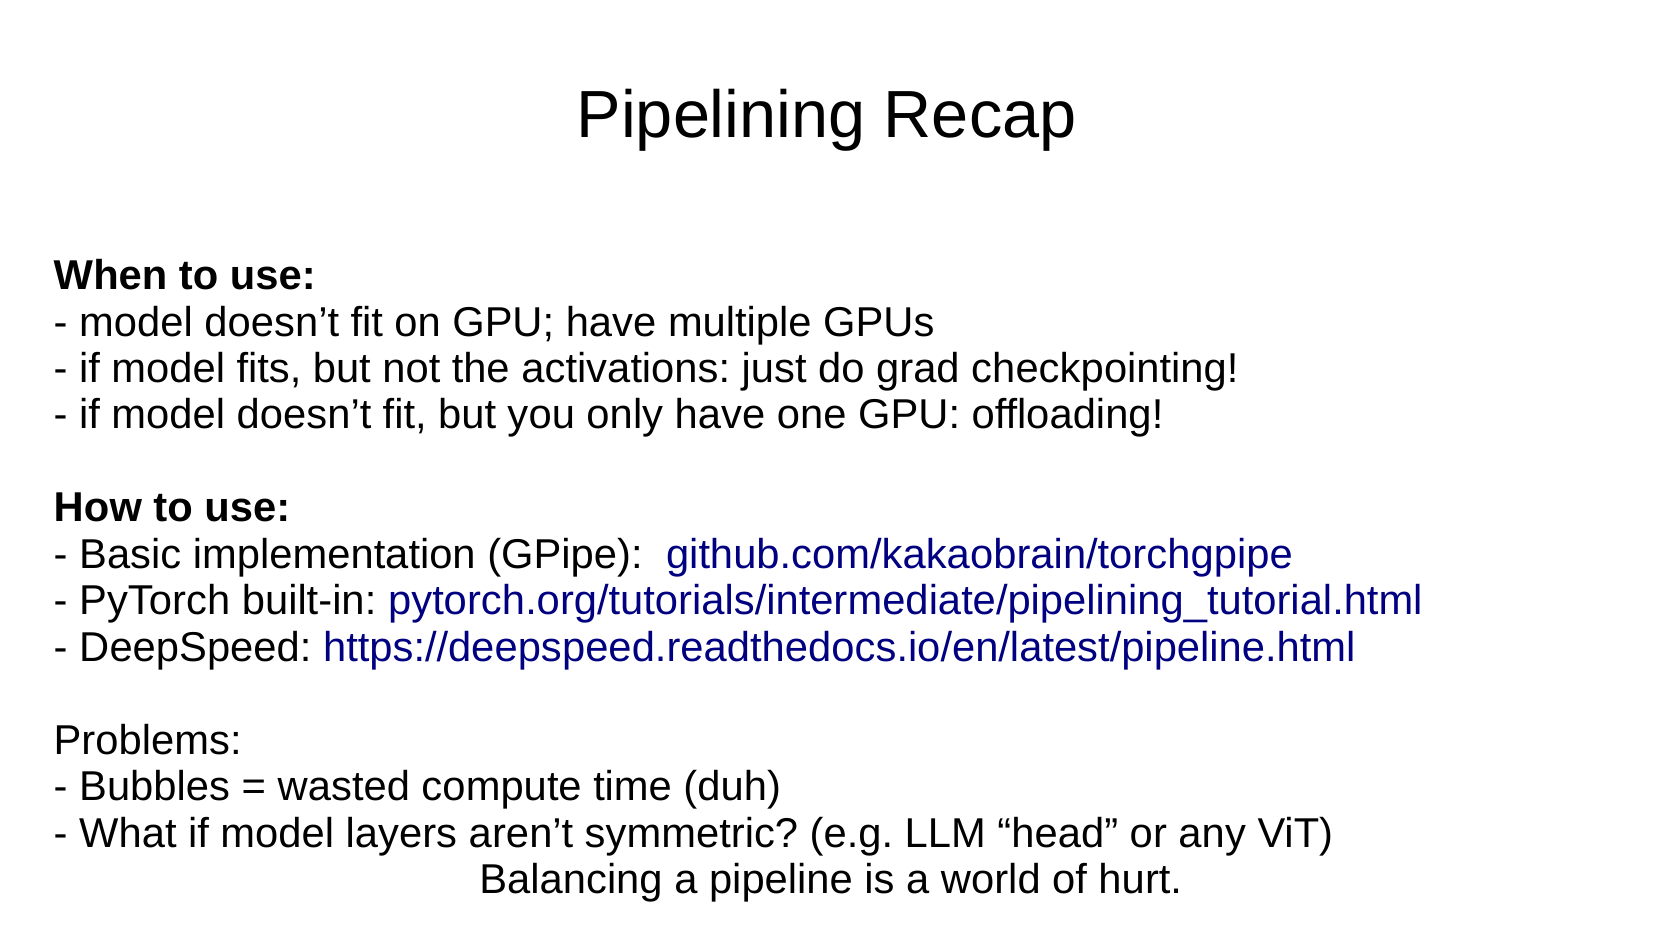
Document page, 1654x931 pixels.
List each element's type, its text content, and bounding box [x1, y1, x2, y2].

title Pipelining Recap [82, 37, 1571, 193]
text_box When to use: - model doesn’t fit on GPU; have multiple GPUs - if model fits, but not the activations: just do grad checkpointing! - if model doesn’t fit, but you only have one GPU: offloading! How to use: - Basic implementation (GPipe): github.com/kakaobrain/torchgpipe - PyTorch built-in: pytorch.org/tutorials/intermediate/pipelining_tutorial.html - DeepSpeed: https://deepspeed.readthedocs.io/en/latest/pipeline.html Problems: - Bubbles = wasted compute time (duh) - What if model layers aren’t symmetric? (e.g. LLM “head” or any ViT) Balancing a pipeline is a world of hurt. [39, 244, 1654, 931]
